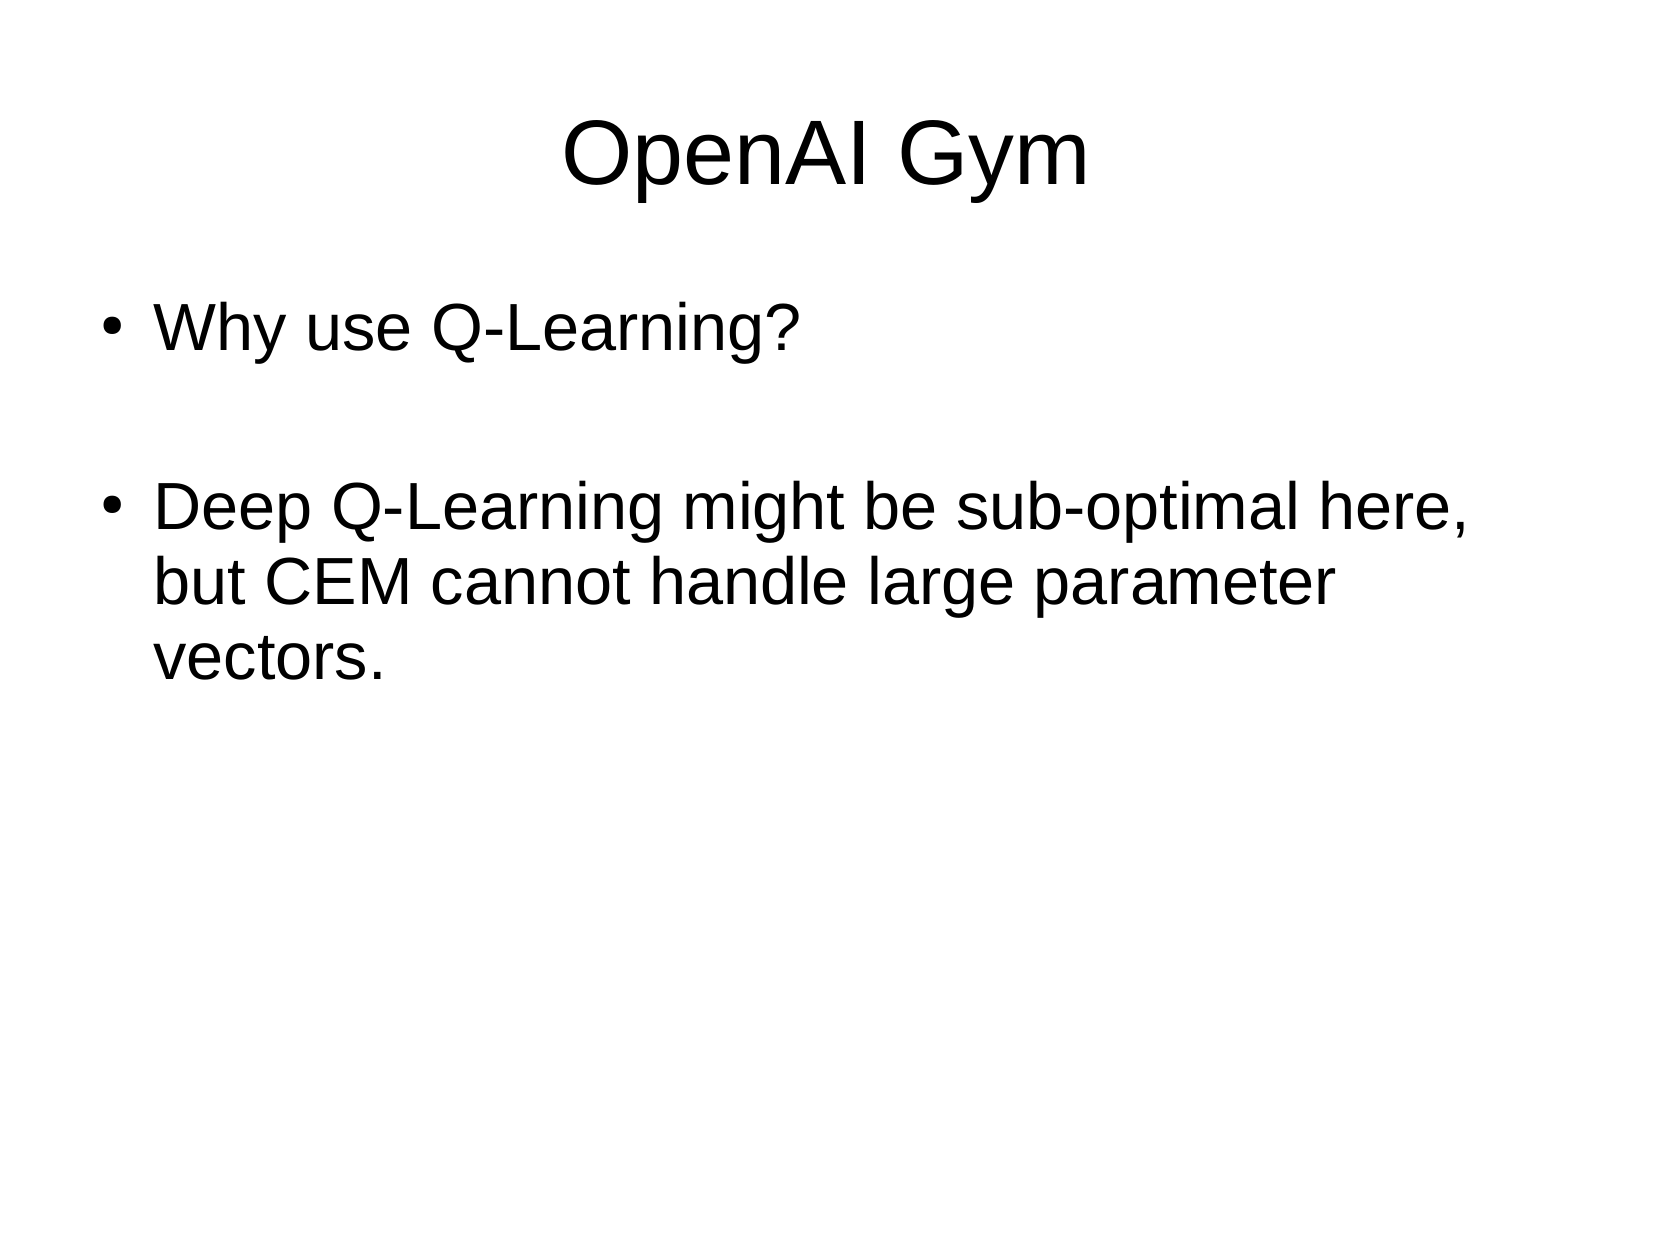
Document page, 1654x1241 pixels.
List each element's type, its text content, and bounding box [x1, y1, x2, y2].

title OpenAI Gym [82, 49, 1571, 257]
list Why use Q-Learning? Deep Q-Learning might be sub-optimal here, but CEM cannot handle large parameter vectors. [82, 290, 1571, 1010]
